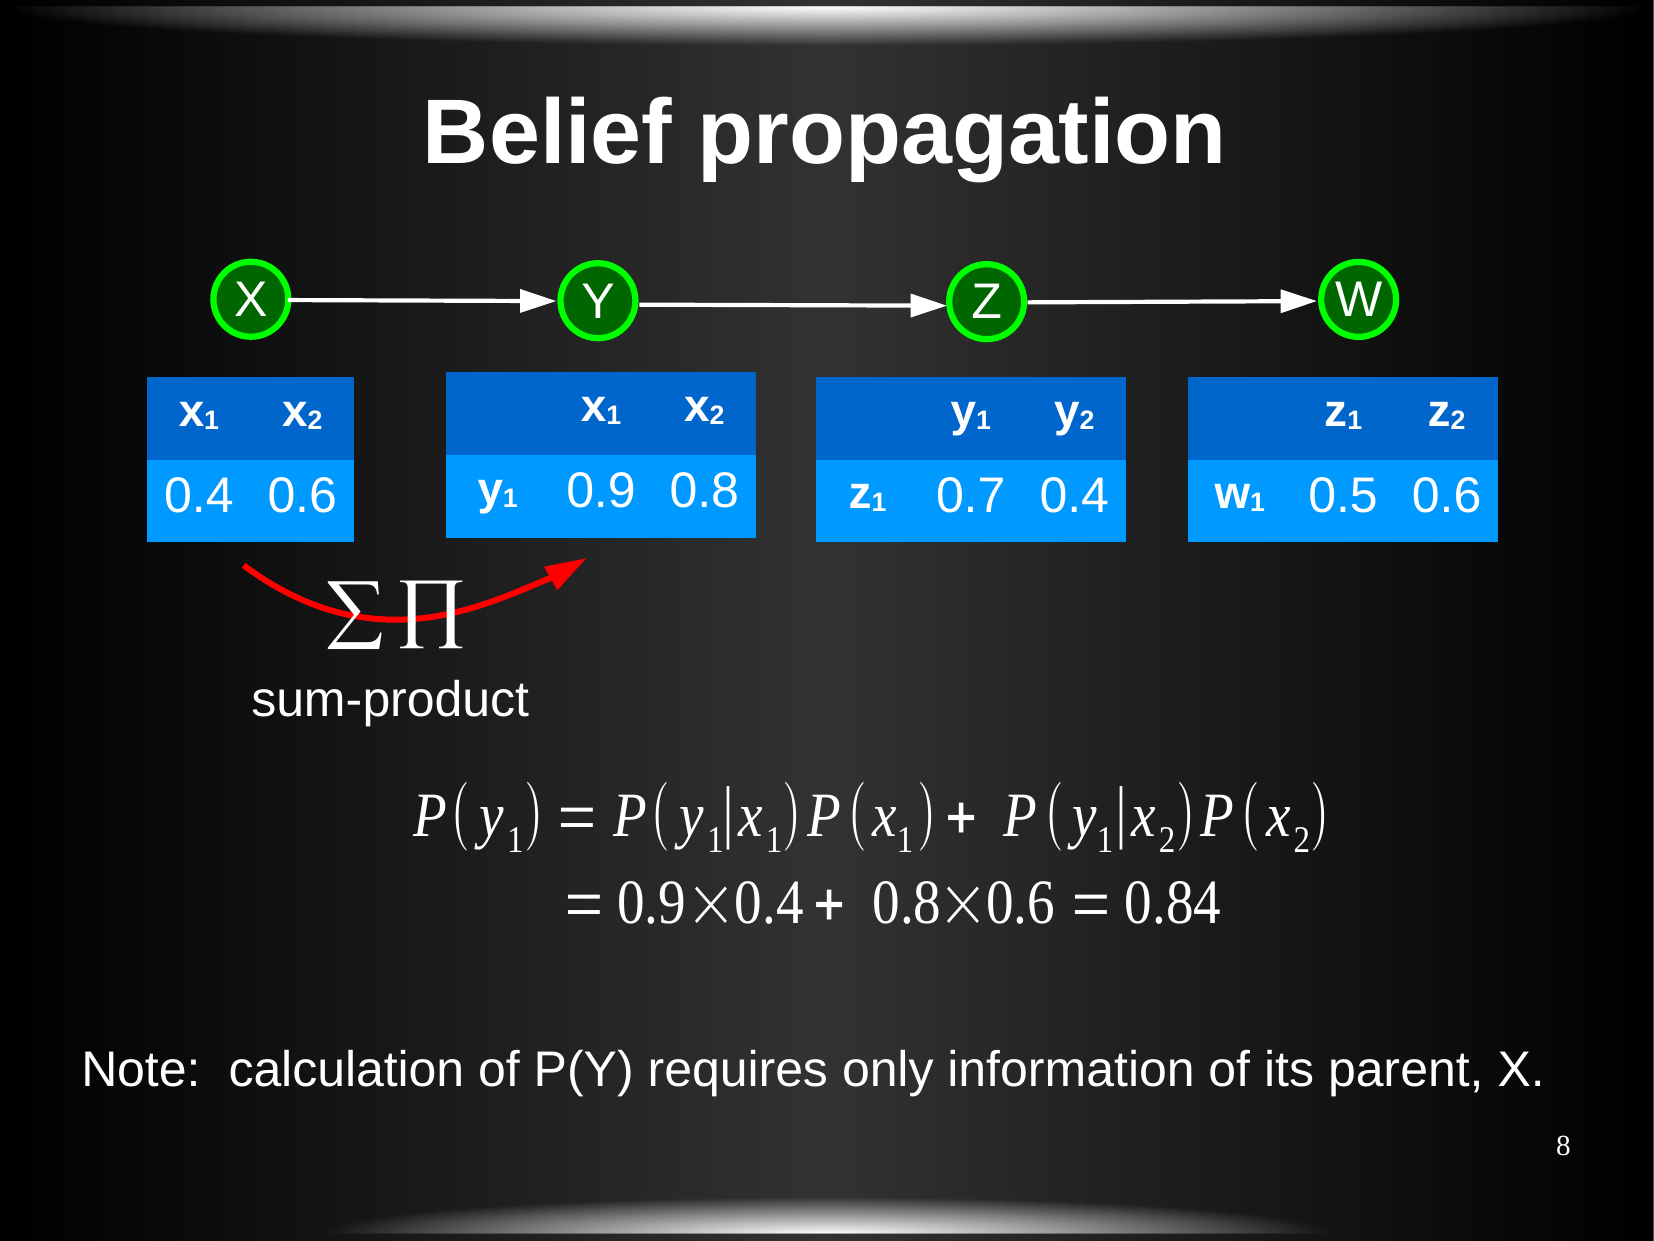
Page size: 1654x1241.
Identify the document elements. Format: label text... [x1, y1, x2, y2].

title Belief propagation [140, 62, 1511, 203]
text_box W [1321, 261, 1397, 337]
table_header x1 [147, 377, 251, 460]
text_box sum-product [236, 664, 545, 735]
text_box X [213, 261, 289, 337]
chart [396, 781, 1344, 938]
table_header [816, 377, 919, 460]
table_header [1188, 377, 1291, 460]
chart [310, 575, 501, 653]
text_box Note: calculation of P(Y) requires only information of its parent, X. [66, 1034, 1562, 1105]
table_header y1 [919, 377, 1022, 460]
picture [0, 0, 1654, 1241]
table_cell 0.8 [653, 455, 756, 538]
table_header z1 [1291, 377, 1395, 460]
table_cell z1 [816, 460, 919, 542]
table_cell y1 [446, 455, 549, 538]
table_header x2 [251, 377, 354, 460]
table_cell 0.7 [919, 460, 1022, 542]
table_cell 0.5 [1291, 460, 1395, 542]
table_cell w1 [1188, 460, 1291, 542]
table_cell 0.4 [1022, 460, 1126, 542]
table_header [446, 372, 549, 455]
table_cell 0.6 [1395, 460, 1498, 542]
table_cell 0.4 [147, 460, 251, 542]
table_header y2 [1022, 377, 1126, 460]
table_cell 0.6 [251, 460, 354, 542]
text_box Z [949, 264, 1025, 340]
table_header x1 [549, 372, 653, 455]
text_box Y [560, 263, 636, 339]
table_cell 0.9 [549, 455, 653, 538]
table_header z2 [1395, 377, 1498, 460]
table_header x2 [653, 372, 756, 455]
